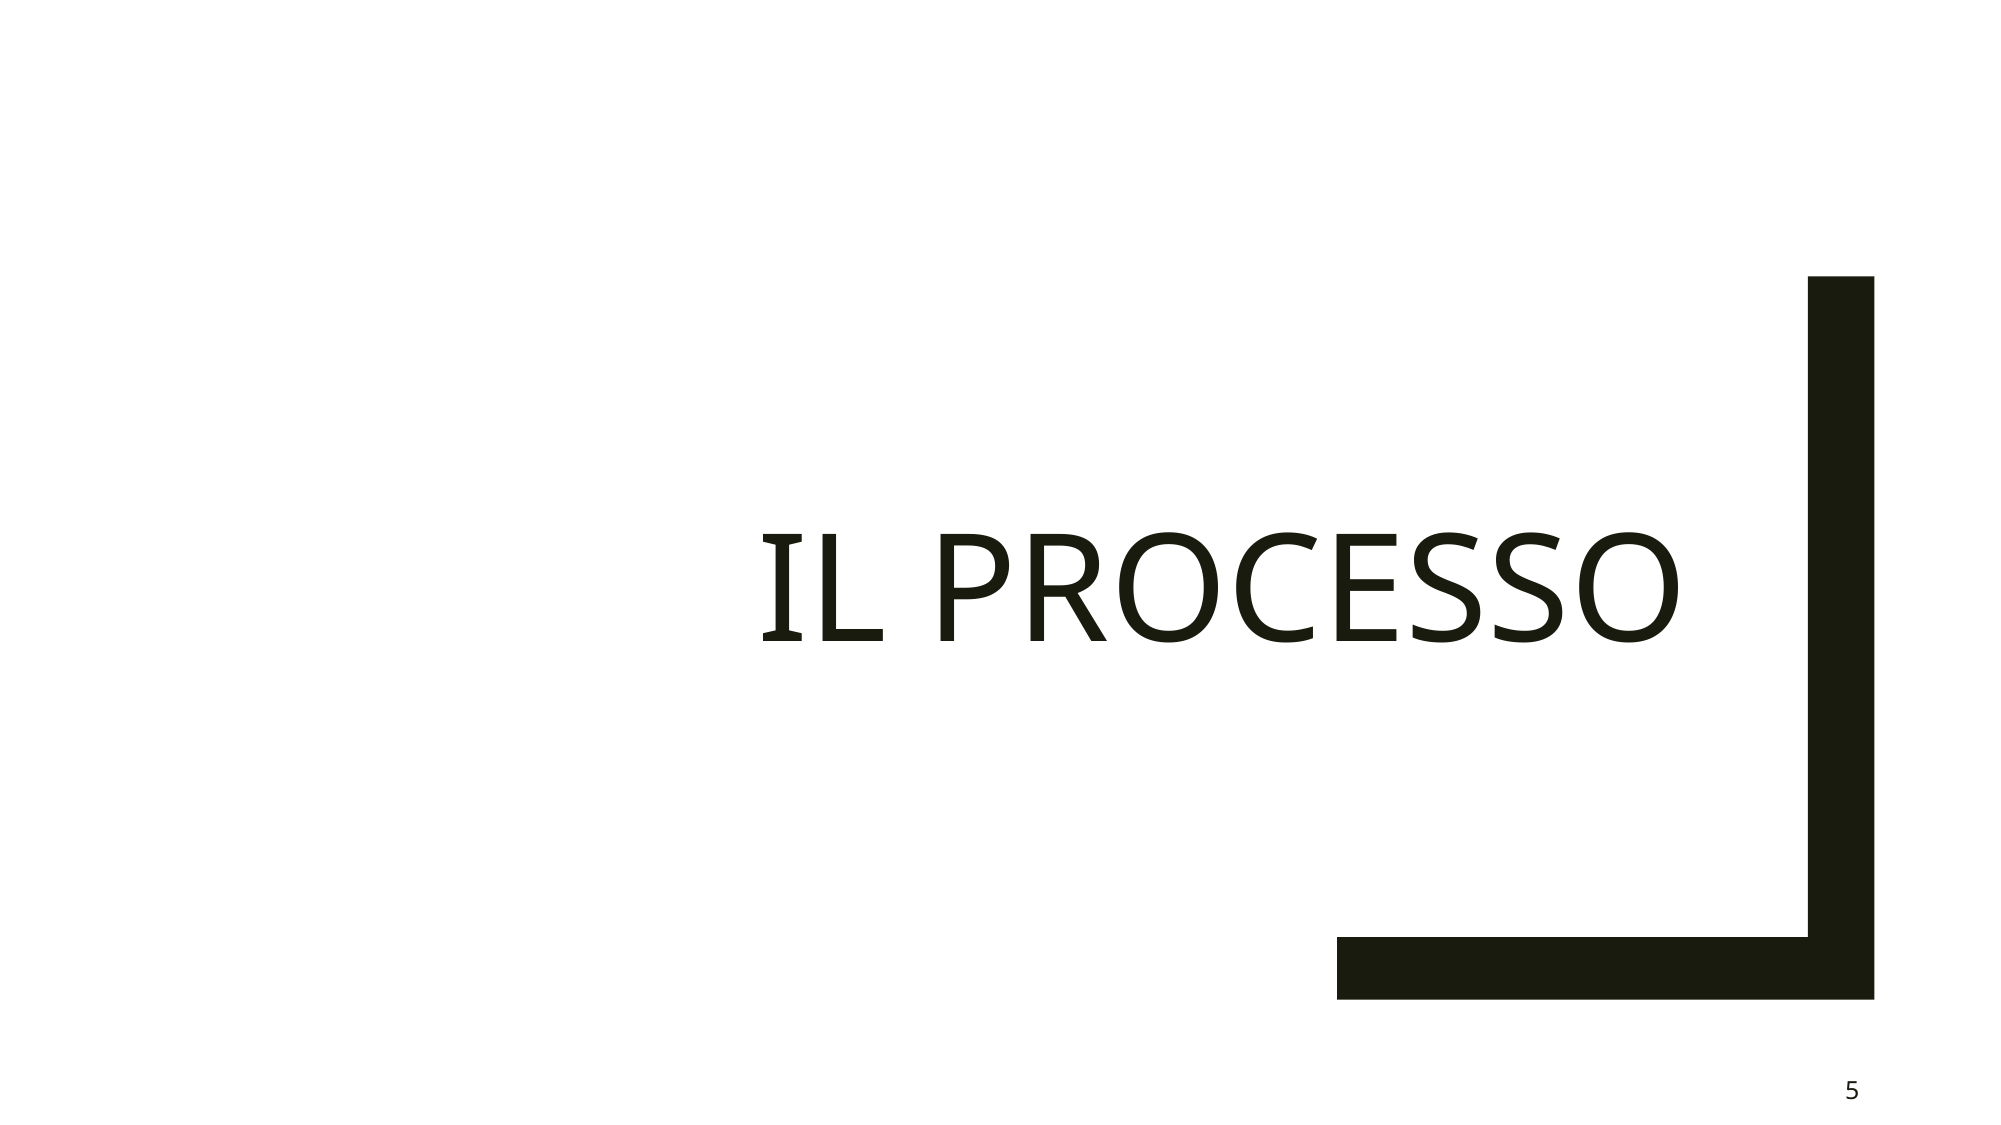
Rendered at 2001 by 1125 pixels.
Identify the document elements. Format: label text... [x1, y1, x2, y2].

slide_number <number> [1612, 1058, 1875, 1125]
title IL PROCESSO [125, 213, 1703, 682]
